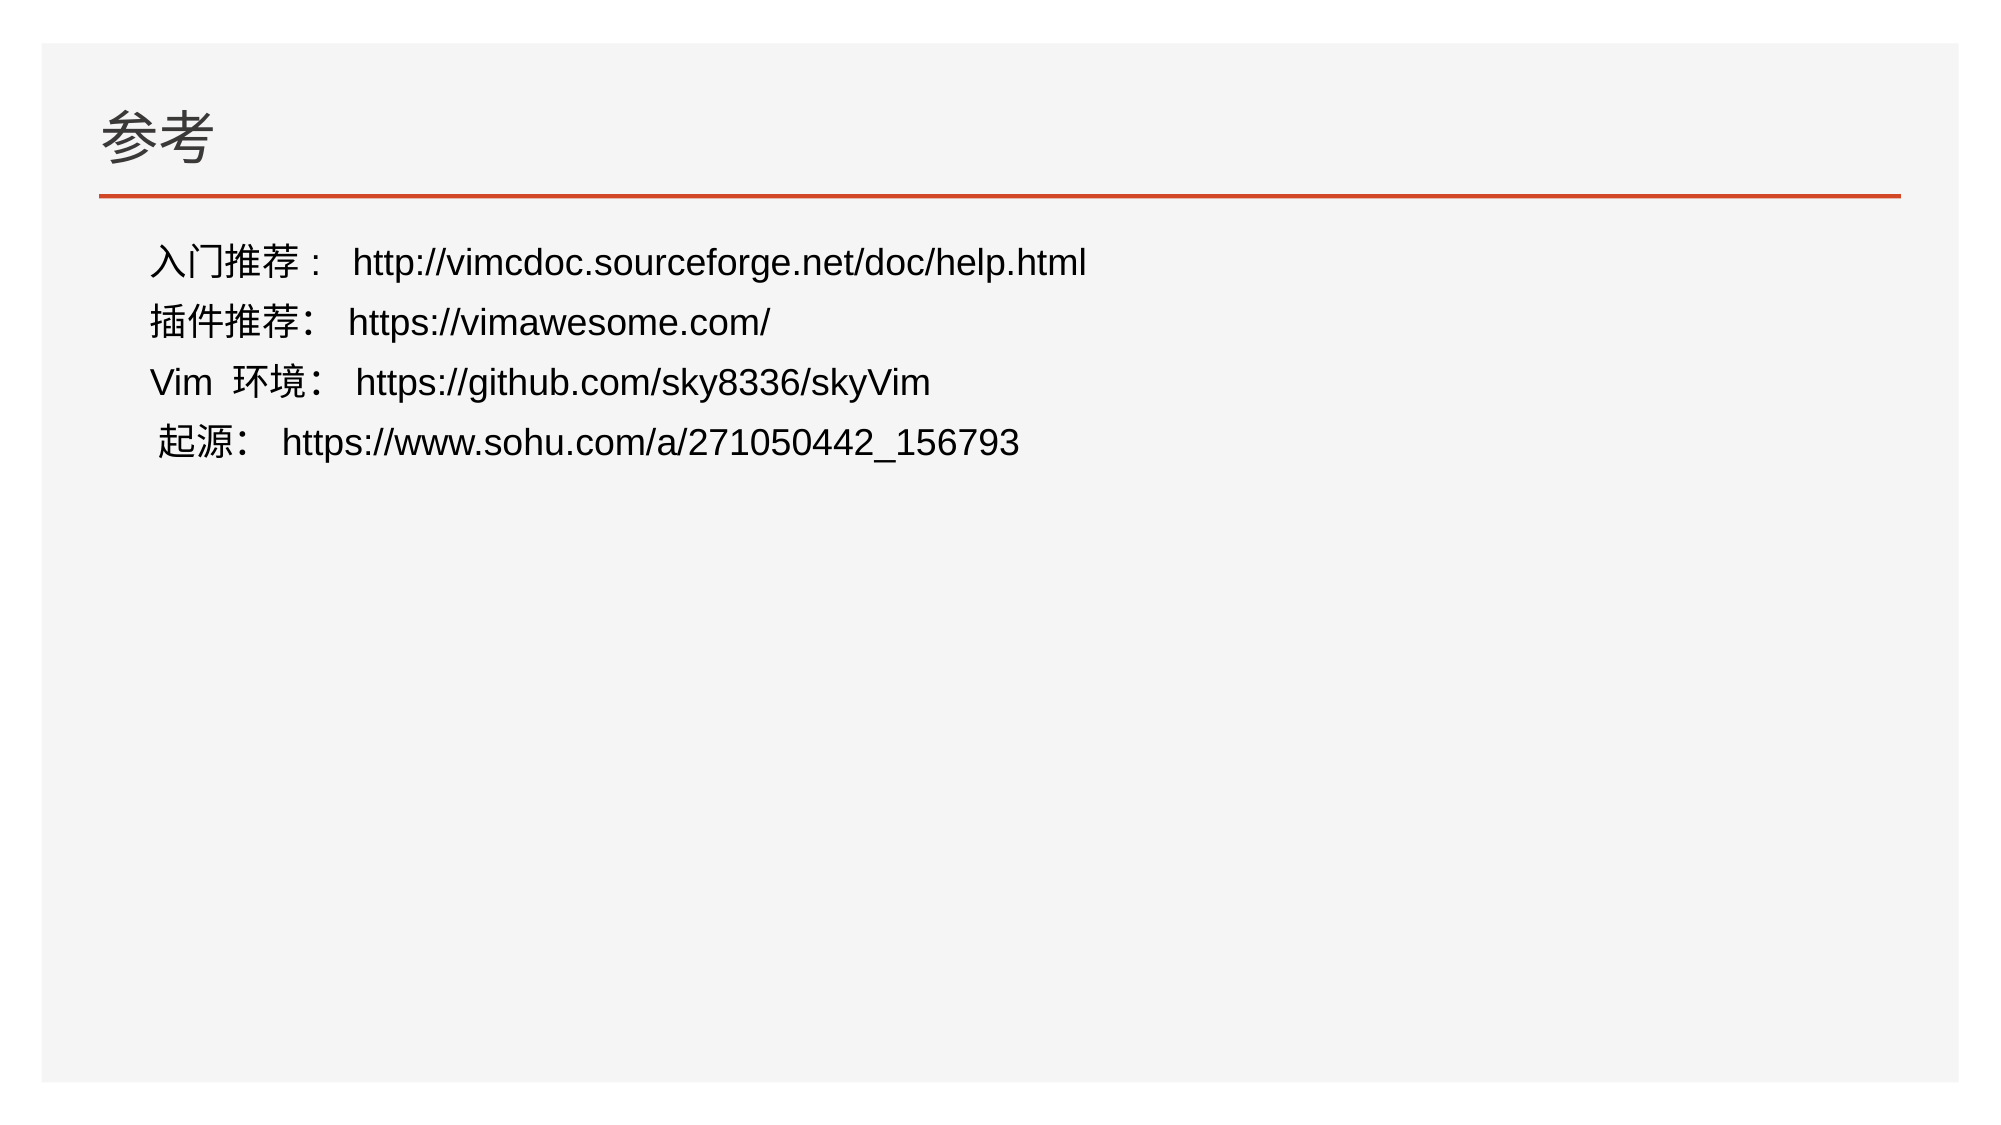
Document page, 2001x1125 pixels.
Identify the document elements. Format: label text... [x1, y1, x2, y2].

text_box 插件推荐：https://vimawesome.com/ [135, 295, 786, 345]
text_box 入门推荐: http://vimcdoc.sourceforge.net/doc/help.html [135, 224, 1471, 295]
text_box 起源：https://www.sohu.com/a/271050442_156793 [143, 404, 1036, 475]
text_box 参考 [85, 73, 1214, 179]
text_box Vim 环境：https://github.com/sky8336/skyVim [135, 345, 1111, 436]
